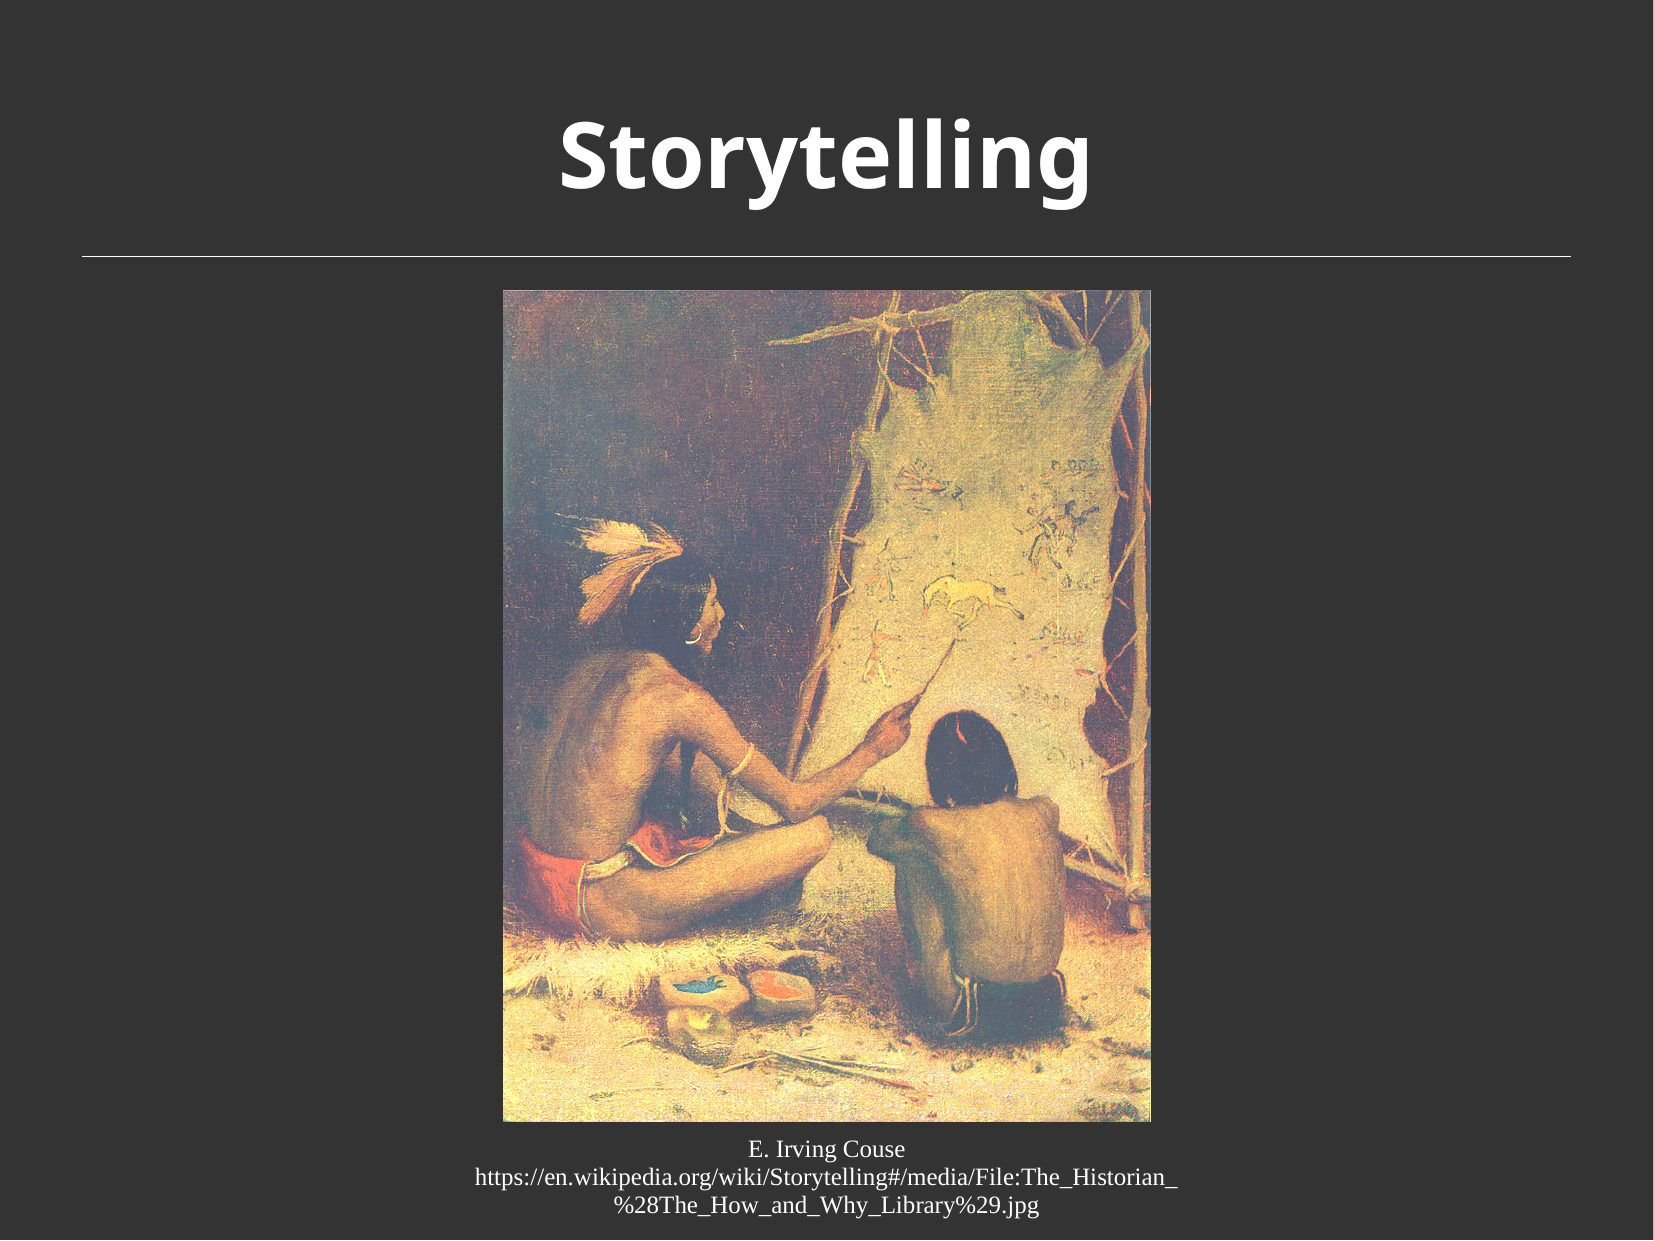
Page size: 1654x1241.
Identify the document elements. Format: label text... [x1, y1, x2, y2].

text_box E. Irving Couse https://en.wikipedia.org/wiki/Storytelling#/media/File:The_Historian_%28The_How_and_Why_Library%29.jpg [339, 1128, 1314, 1241]
title Storytelling [82, 49, 1571, 257]
picture [503, 290, 1151, 1123]
